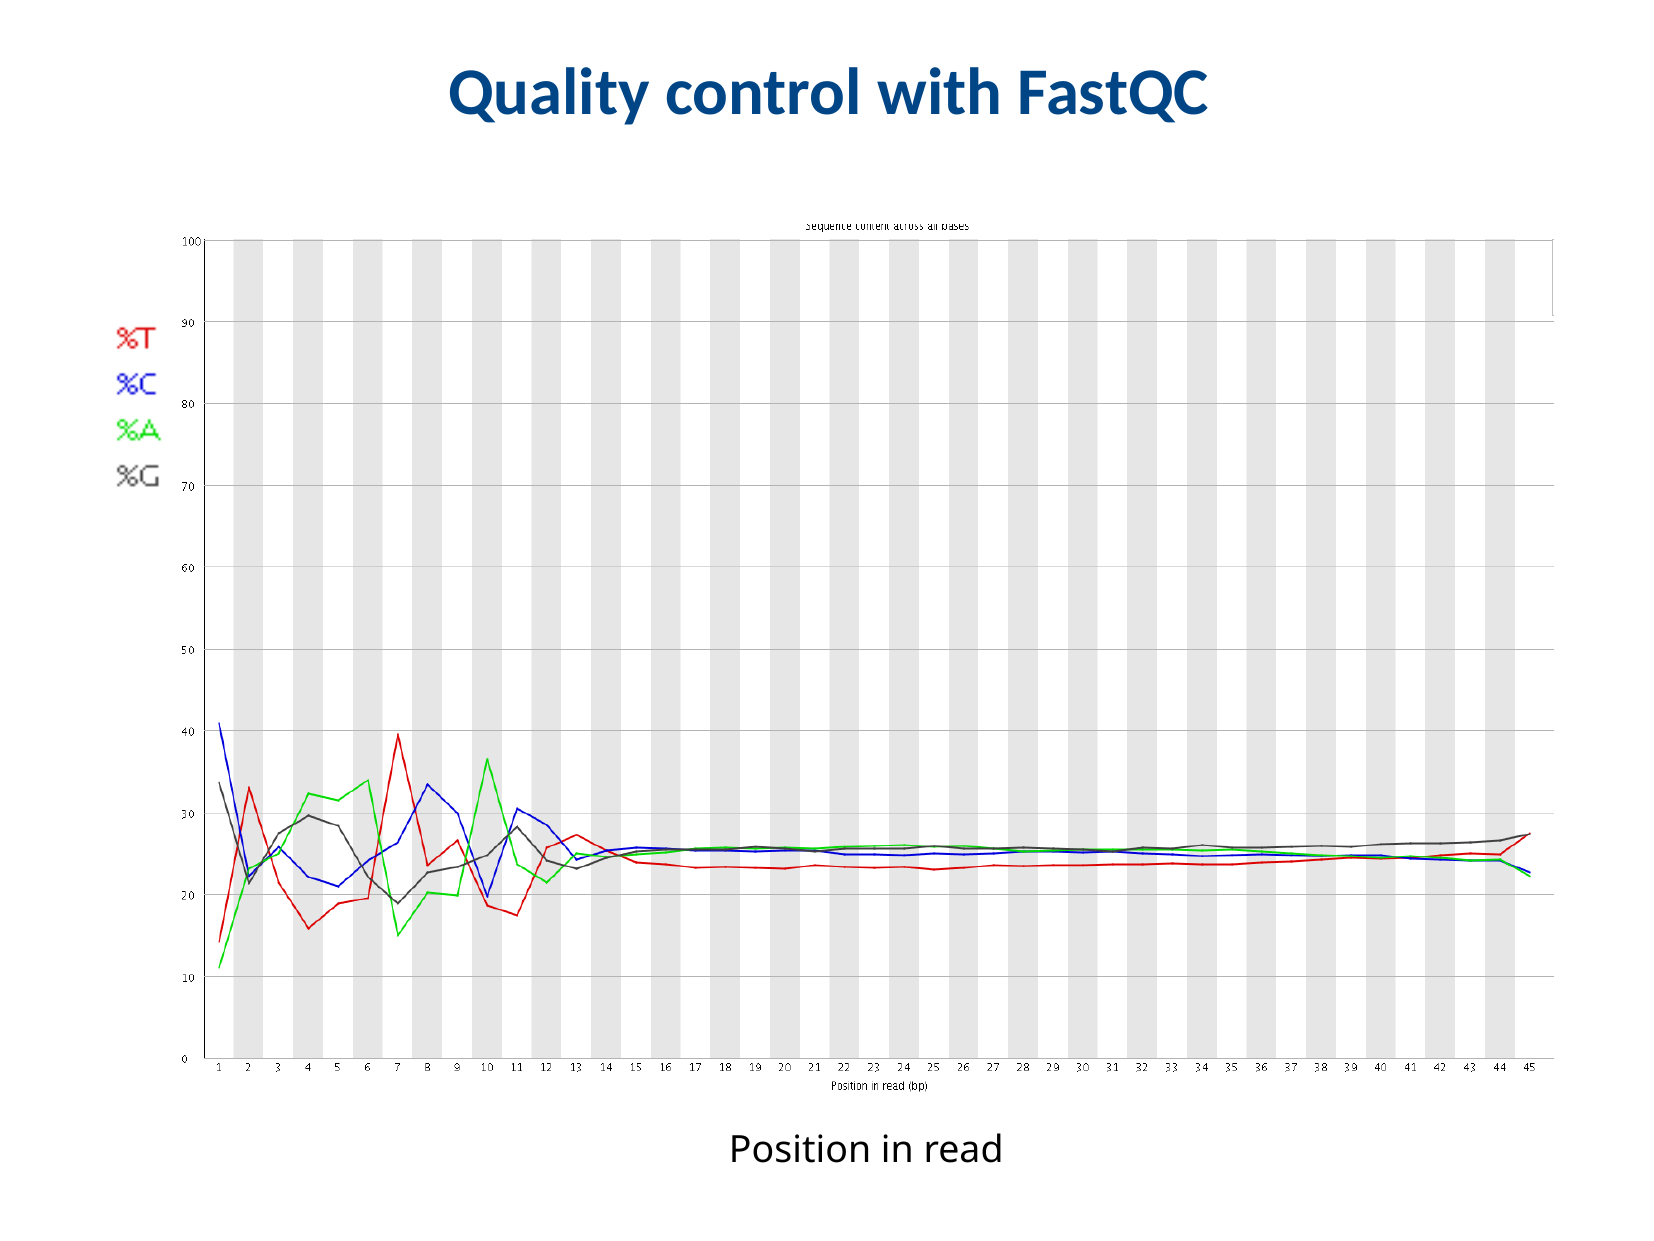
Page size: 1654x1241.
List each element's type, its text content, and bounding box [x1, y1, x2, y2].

title Quality control with FastQC [85, 18, 1574, 177]
text_box Position in read [714, 1114, 1312, 1174]
picture [181, 224, 1554, 1092]
picture [115, 322, 162, 491]
